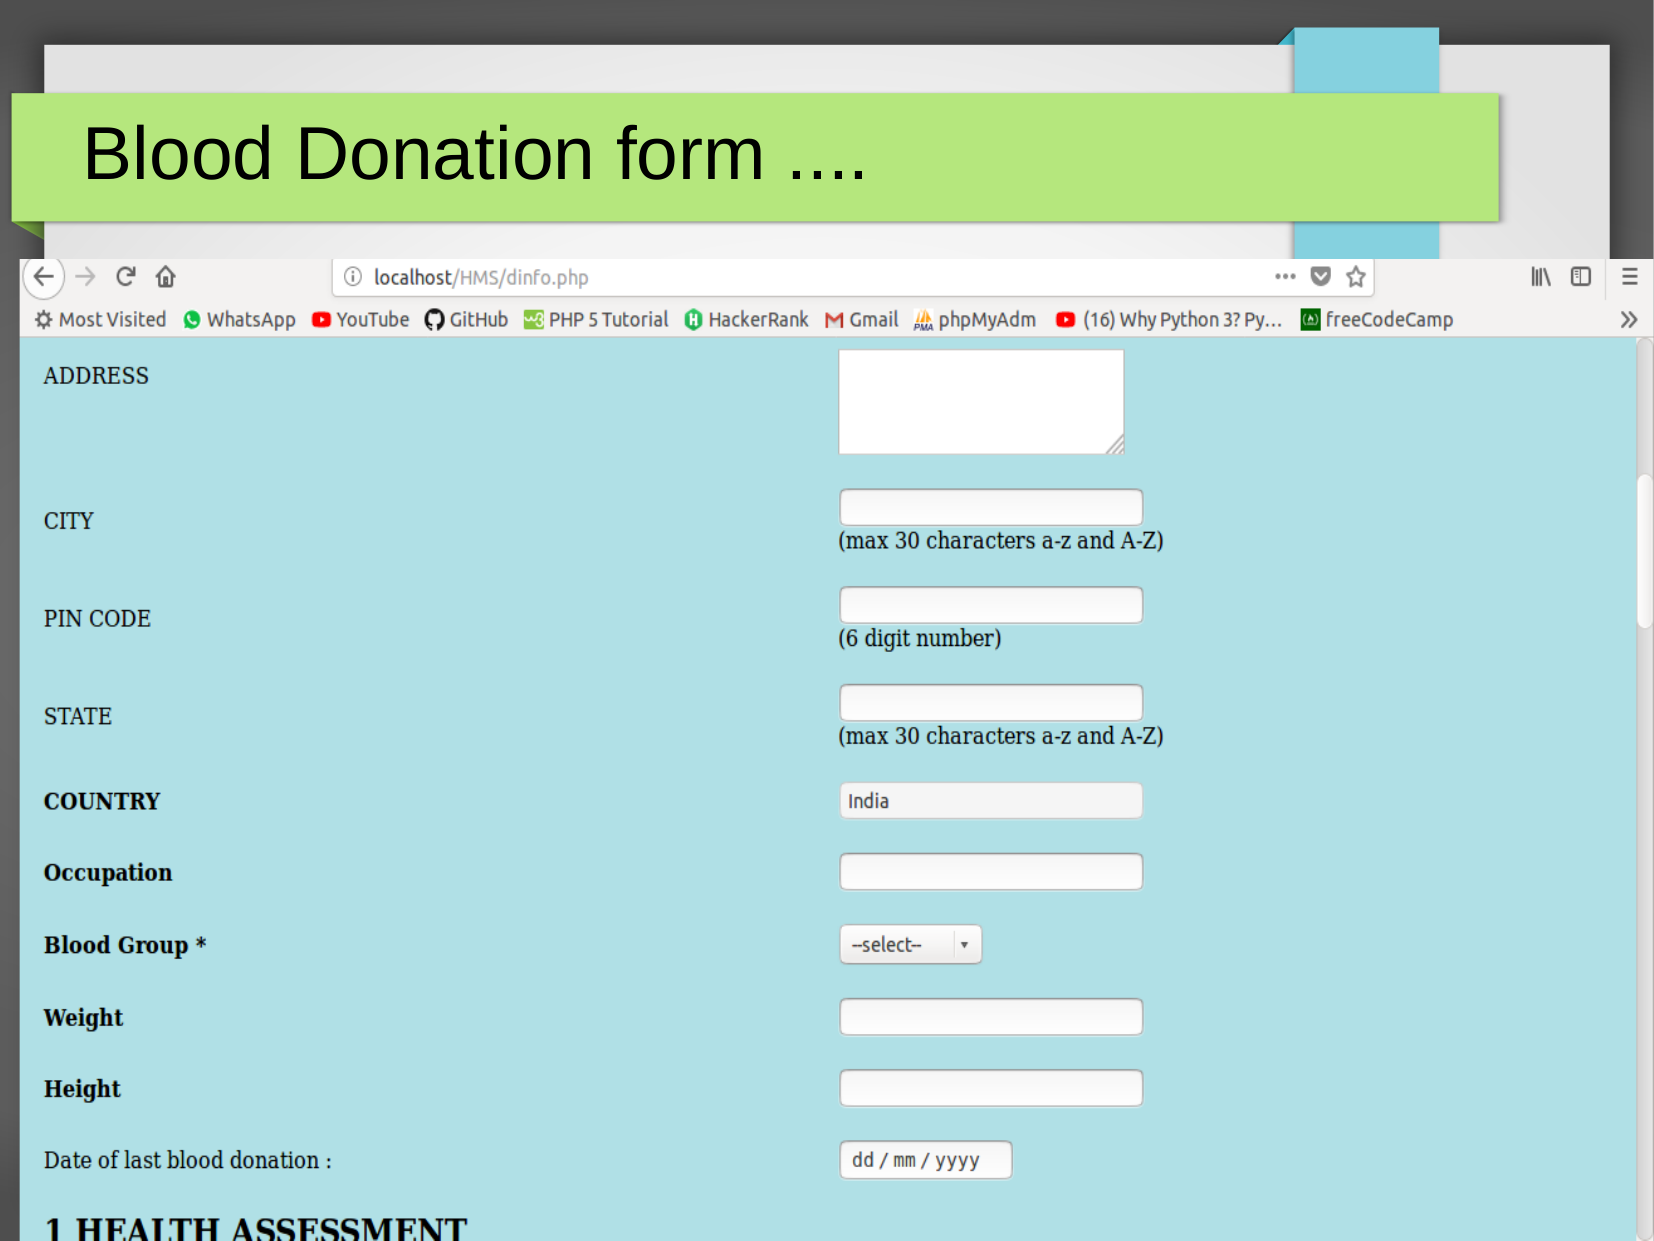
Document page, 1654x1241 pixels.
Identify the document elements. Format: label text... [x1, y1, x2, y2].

title Blood Donation form .... [82, 94, 1264, 213]
picture [0, 0, 1654, 1241]
